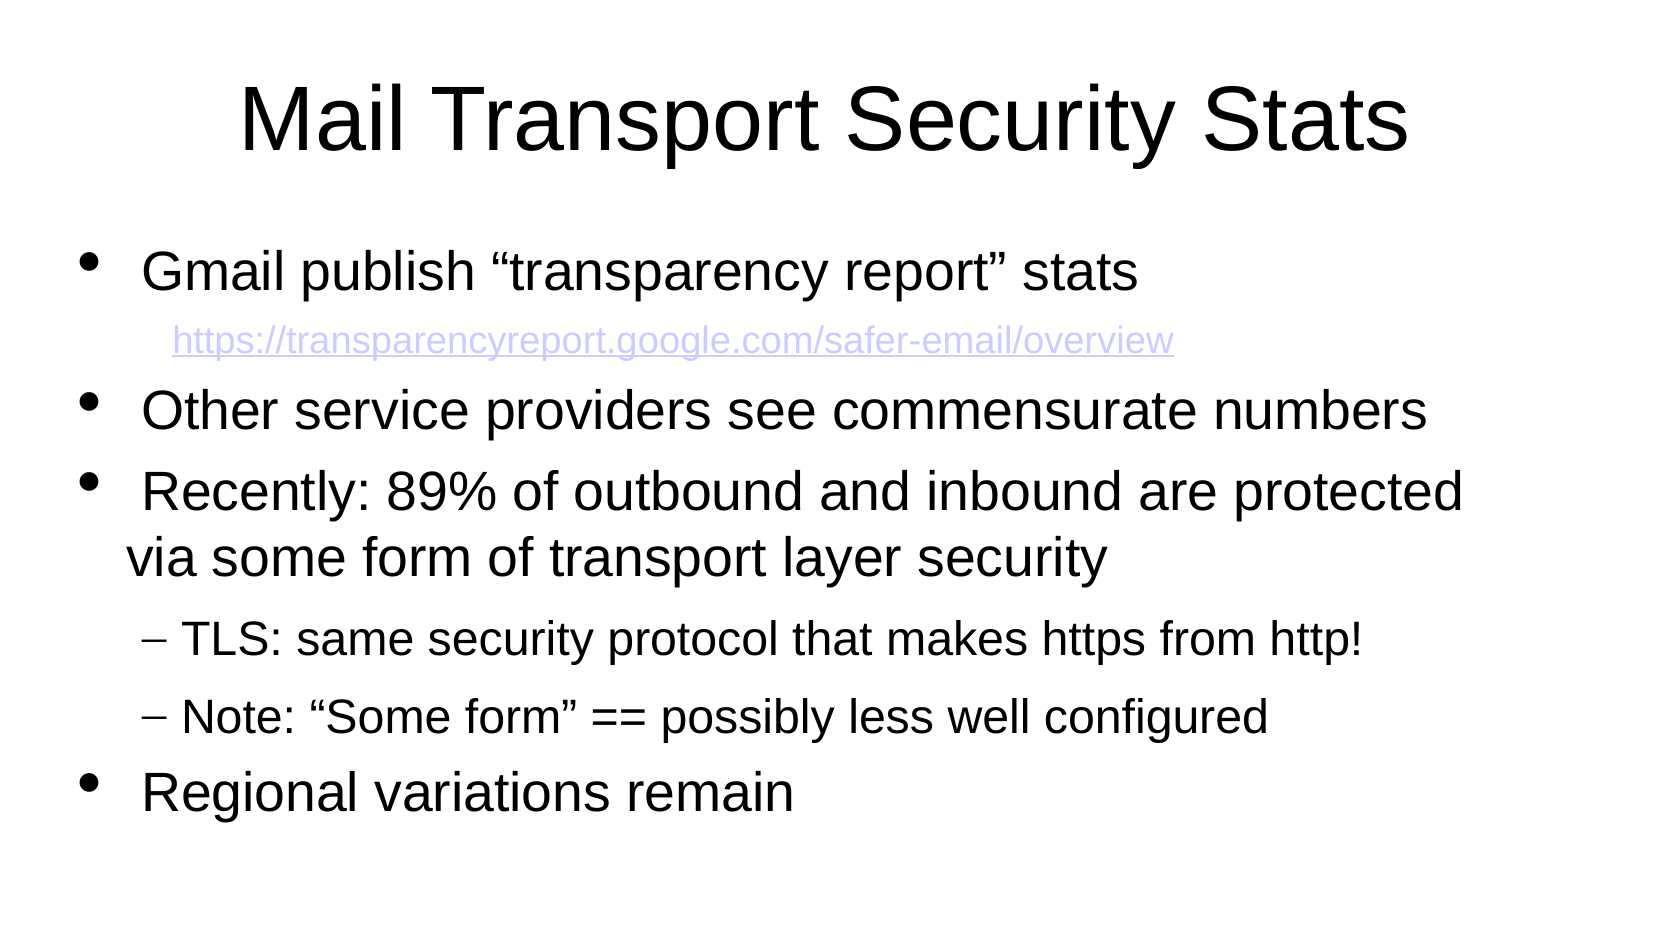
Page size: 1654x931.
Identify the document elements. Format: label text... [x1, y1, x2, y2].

list Gmail publish “transparency report” stats https://transparencyreport.google.com/safer-email/overview Other service providers see commensurate numbers Recently: 89% of outbound and inbound are protected via some form of transport layer security TLS: same security protocol that makes https from http! Note: “Some form” == possibly less well configured Regional variations remain [65, 227, 1551, 840]
title Mail Transport Security Stats [82, 37, 1569, 191]
